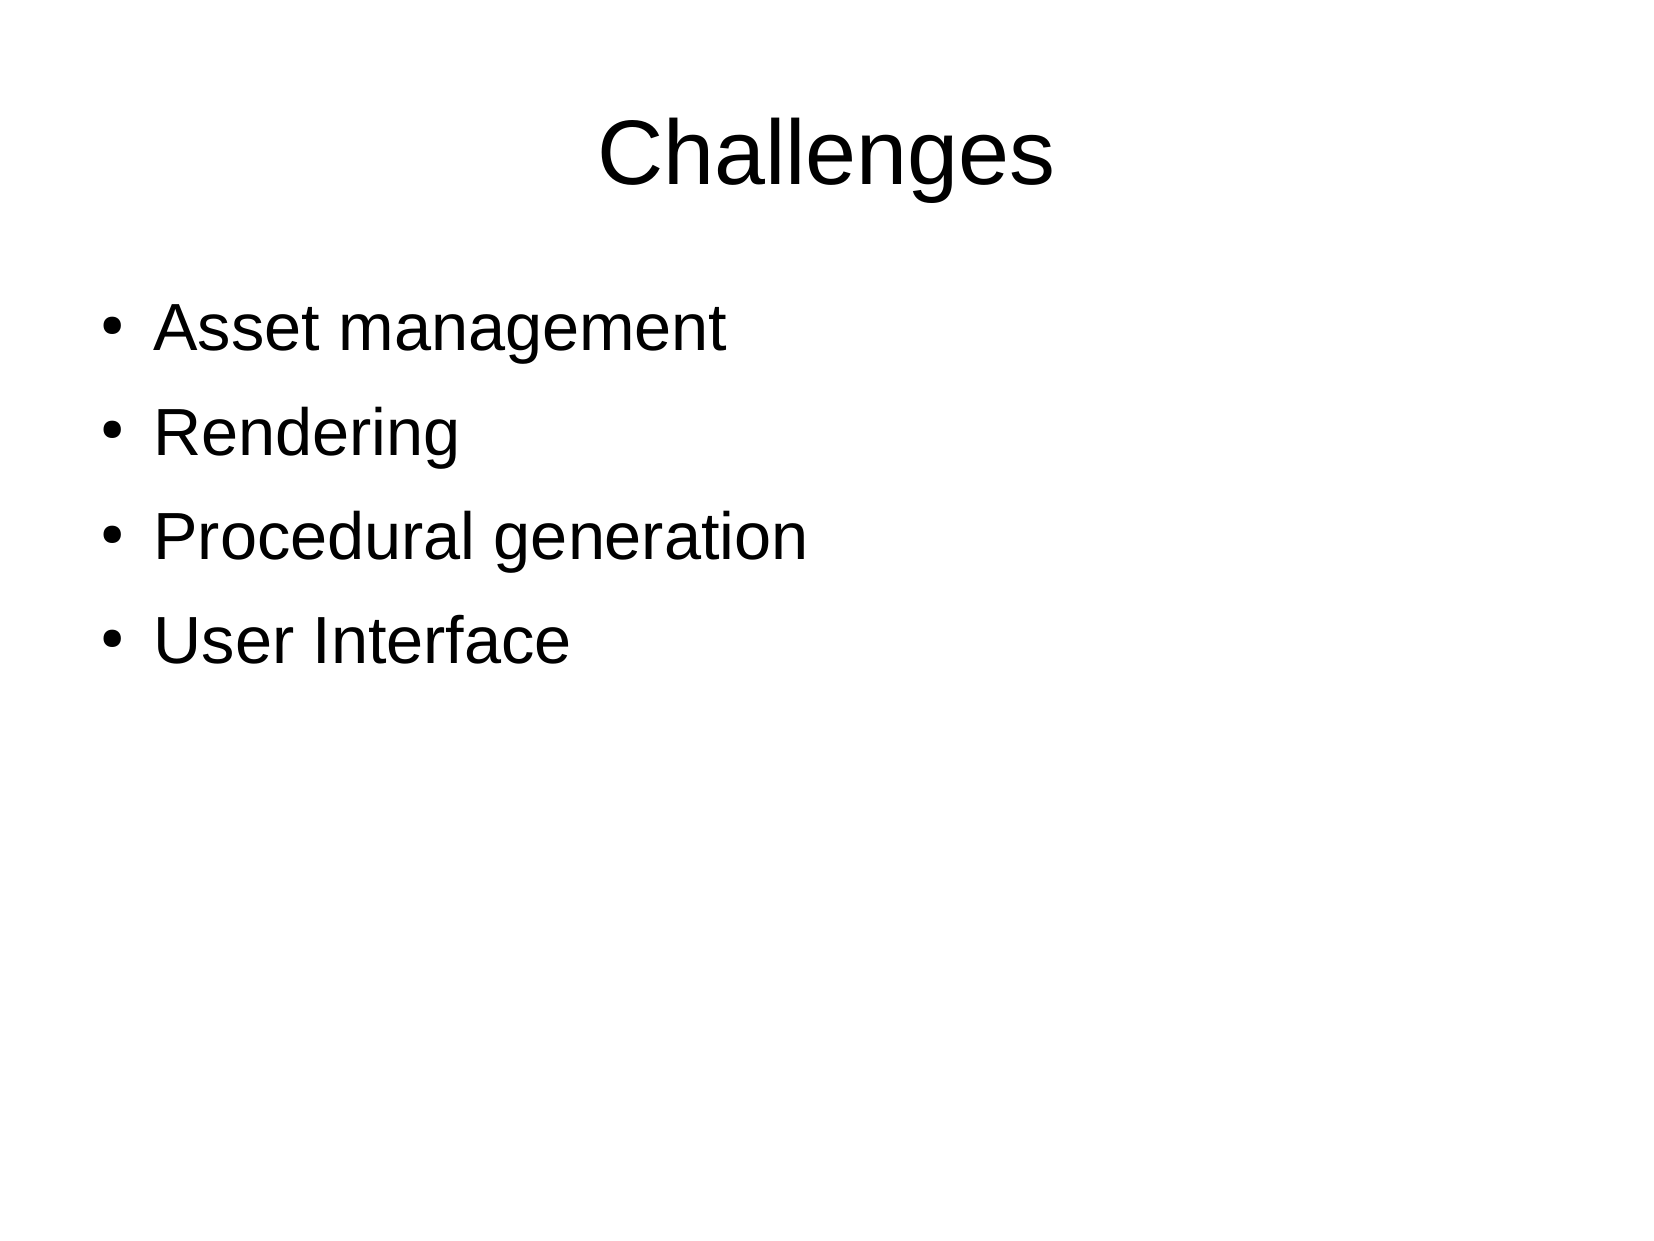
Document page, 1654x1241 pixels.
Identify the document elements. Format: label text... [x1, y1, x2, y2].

title Challenges [82, 49, 1571, 257]
list Asset management Rendering Procedural generation User Interface [82, 290, 1571, 1010]
